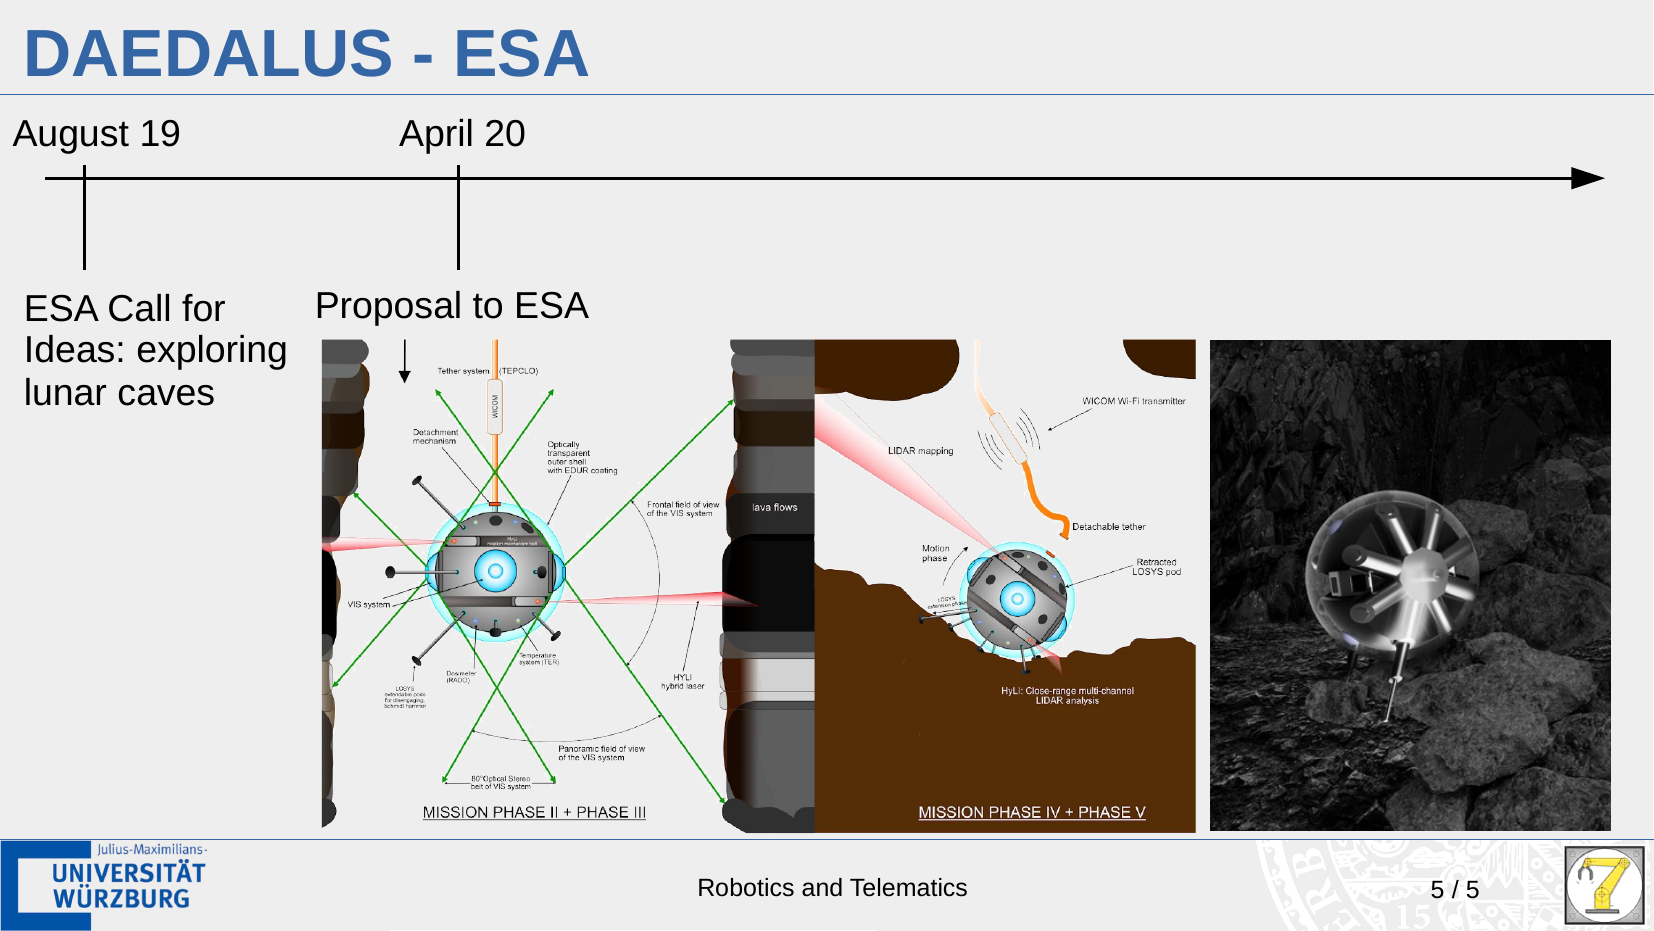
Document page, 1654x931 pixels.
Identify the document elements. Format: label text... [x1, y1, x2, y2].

title DAEDALUS - ESA [23, 11, 1642, 95]
text_box ESA Call for Ideas: exploring lunar caves [9, 279, 310, 421]
text_box Proposal to ESA [300, 276, 661, 334]
text_box April 20 [384, 105, 565, 163]
picture [298, 320, 1654, 931]
text_box August 19 [0, 105, 208, 205]
